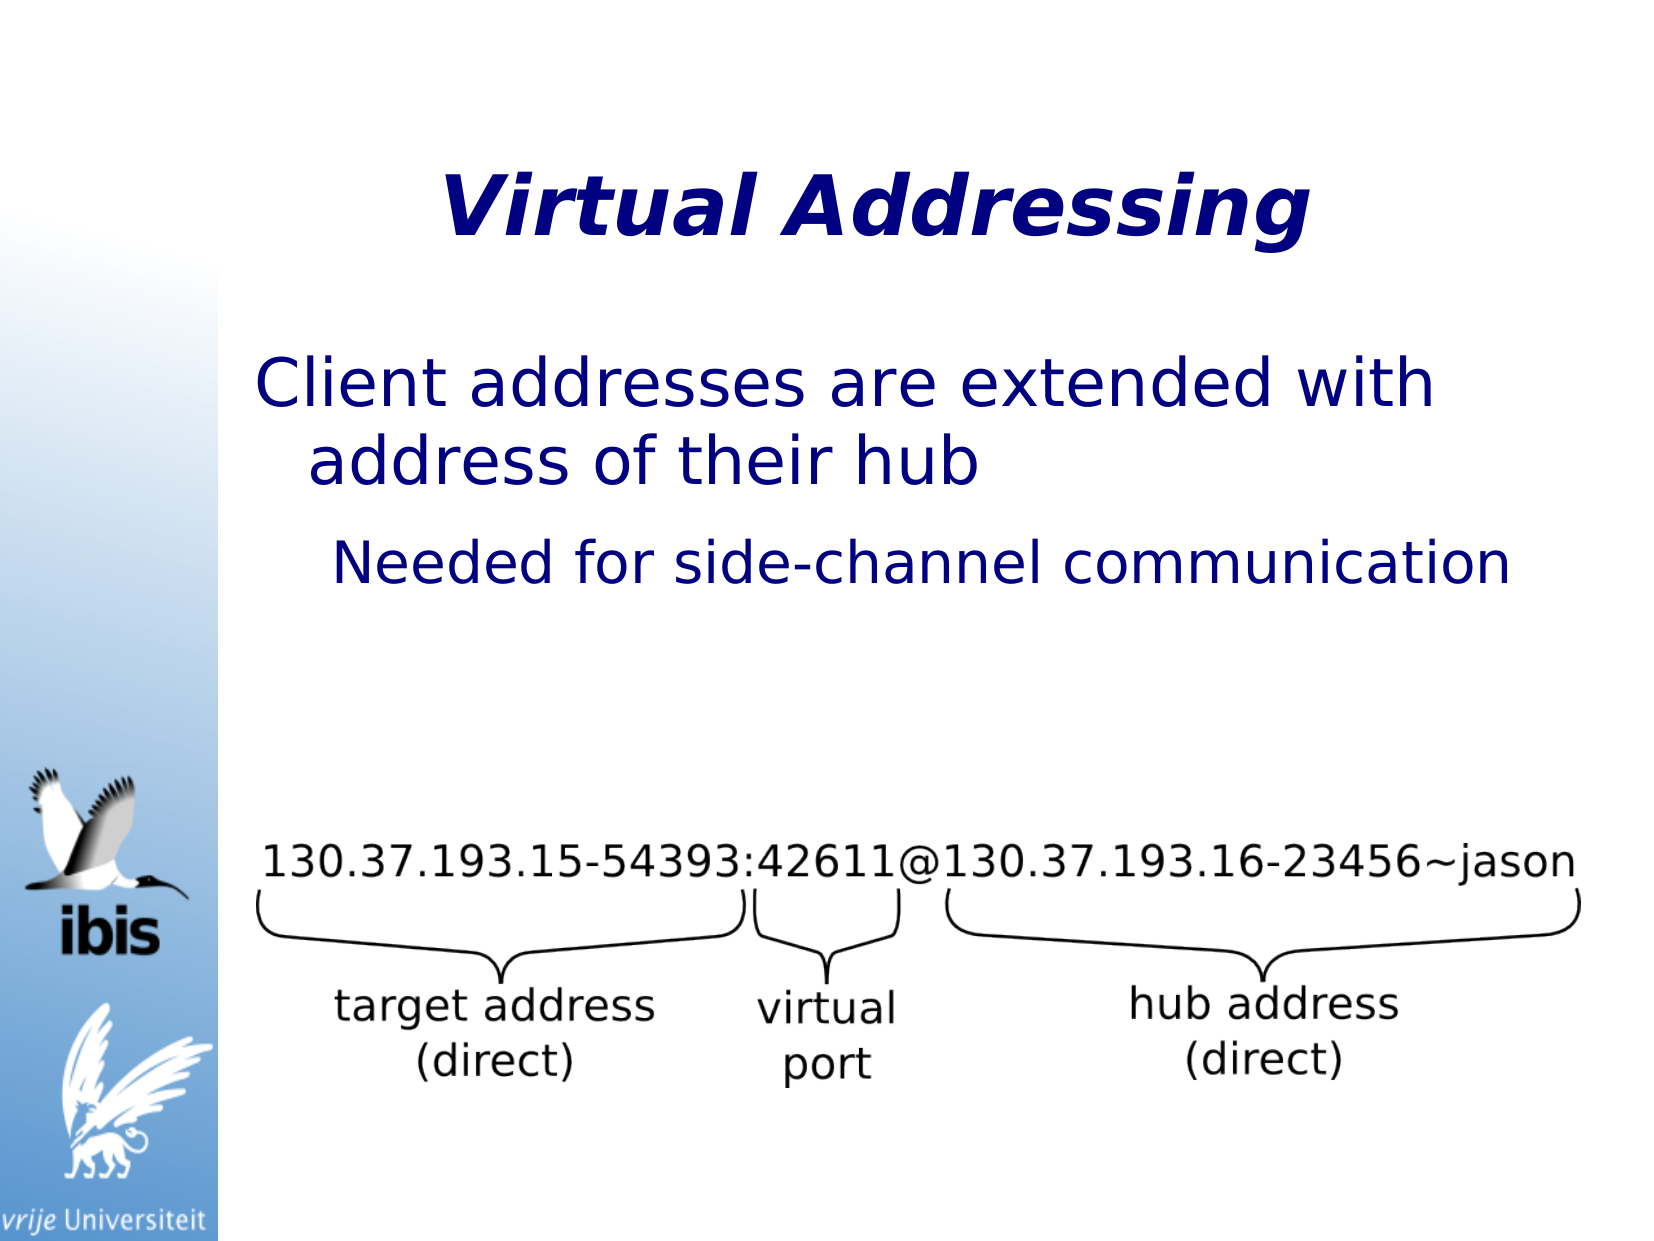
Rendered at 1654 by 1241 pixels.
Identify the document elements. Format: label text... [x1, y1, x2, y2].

list Client addresses are extended with address of their hub Needed for side-channel communication [236, 344, 1591, 1196]
picture [0, 0, 218, 1241]
picture [256, 843, 1581, 1088]
title Virtual Addressing [219, 102, 1534, 311]
